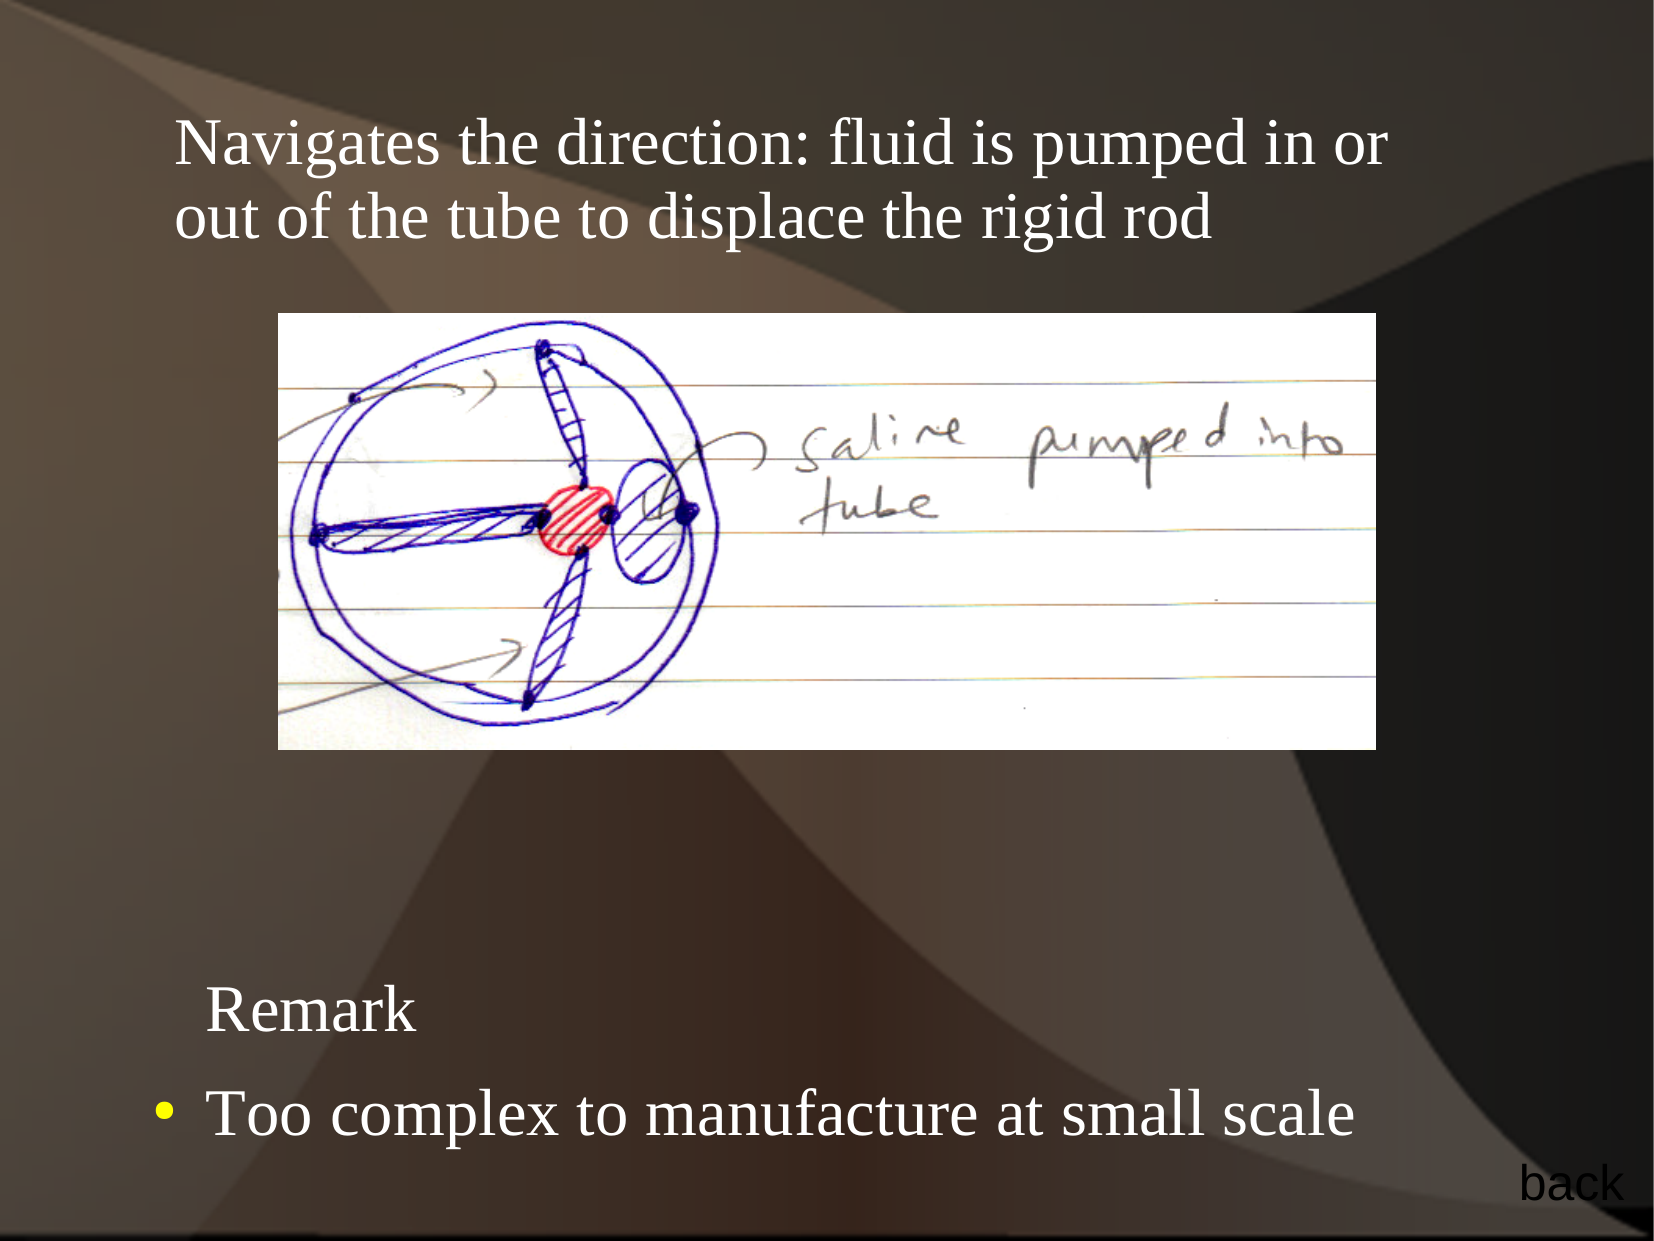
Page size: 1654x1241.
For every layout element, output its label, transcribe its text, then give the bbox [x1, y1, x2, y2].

picture [0, 0, 1654, 1241]
text_box back [1519, 1155, 1625, 1211]
text_box Navigates the direction: fluid is pumped in or out of the tube to displace the rigid rod [174, 104, 1480, 253]
list Remark Too complex to manufacture at small scale [135, 972, 1516, 1150]
